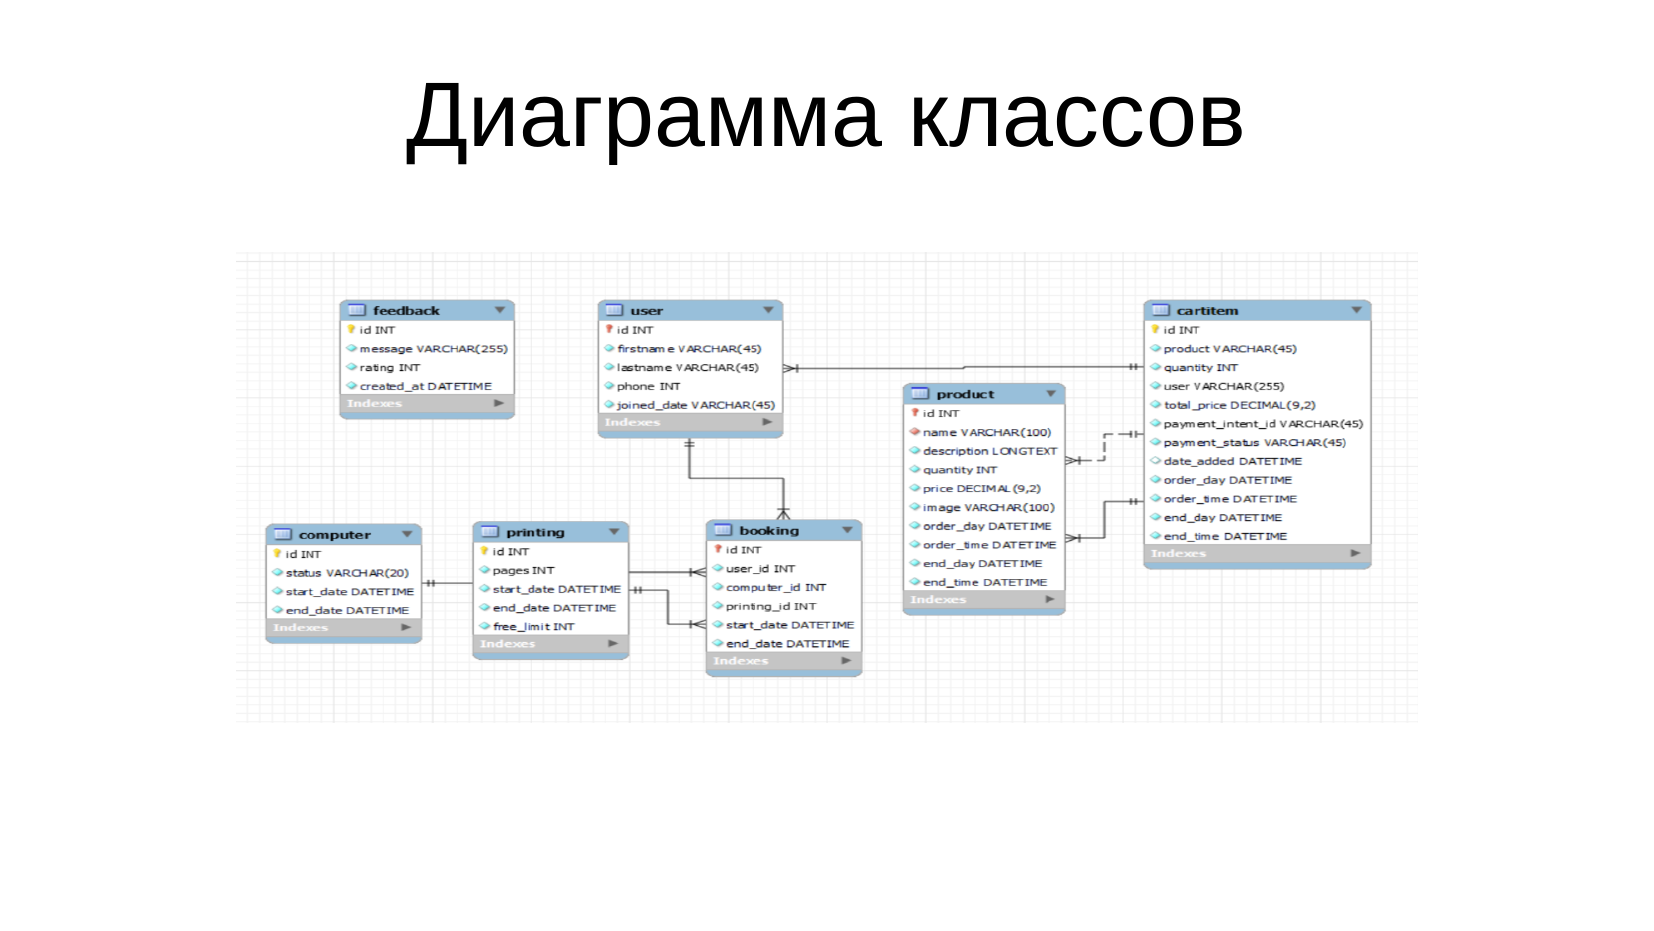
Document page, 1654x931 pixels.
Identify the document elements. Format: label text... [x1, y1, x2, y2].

title Диаграмма классов [82, 37, 1571, 193]
picture [236, 252, 1418, 723]
